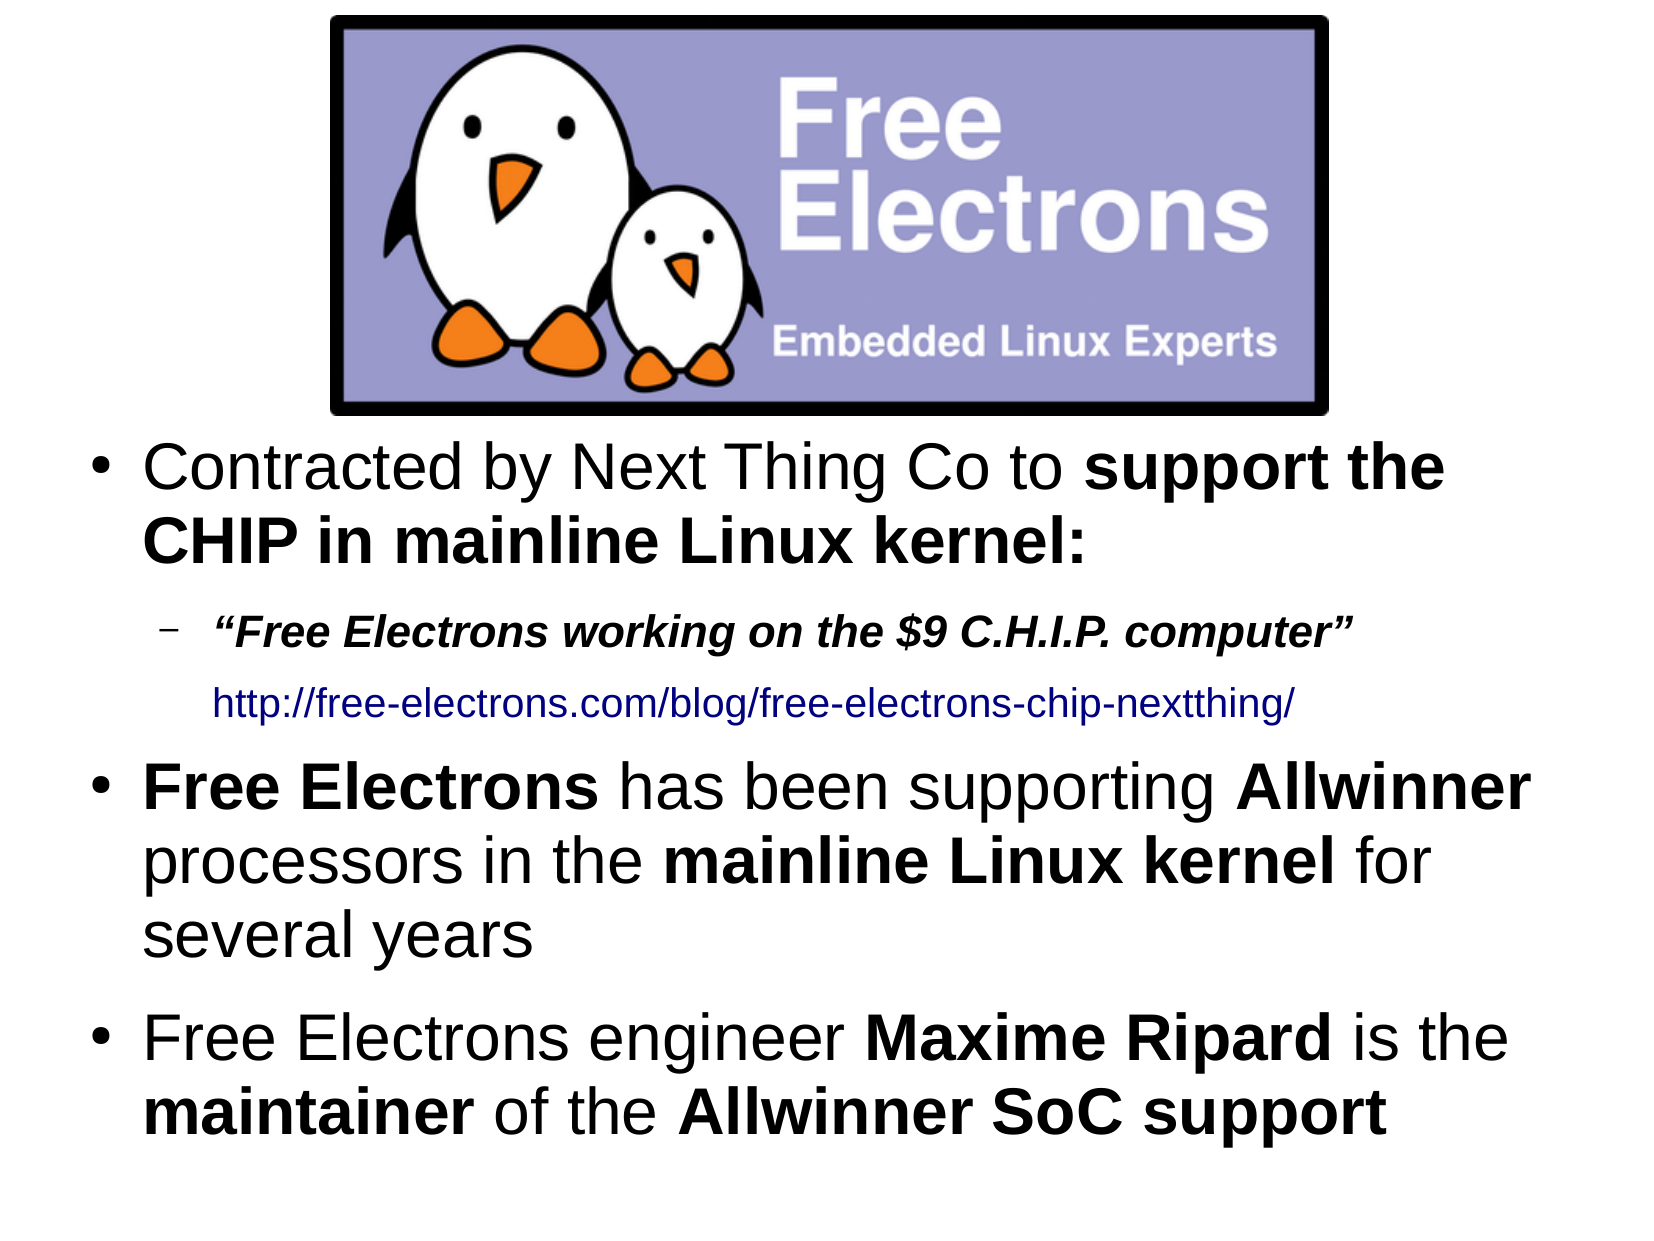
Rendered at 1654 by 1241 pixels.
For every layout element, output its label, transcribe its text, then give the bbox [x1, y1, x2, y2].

list Contracted by Next Thing Co to support the CHIP in mainline Linux kernel: “Free Electrons working on the $9 C.H.I.P. computer” http://free-electrons.com/blog/free-electrons-chip-nextthing/ Free Electrons has been supporting Allwinner processors in the mainline Linux kernel for several years Free Electrons engineer Maxime Ripard is the maintainer of the Allwinner SoC support [71, 430, 1561, 1150]
picture [330, 15, 1329, 416]
